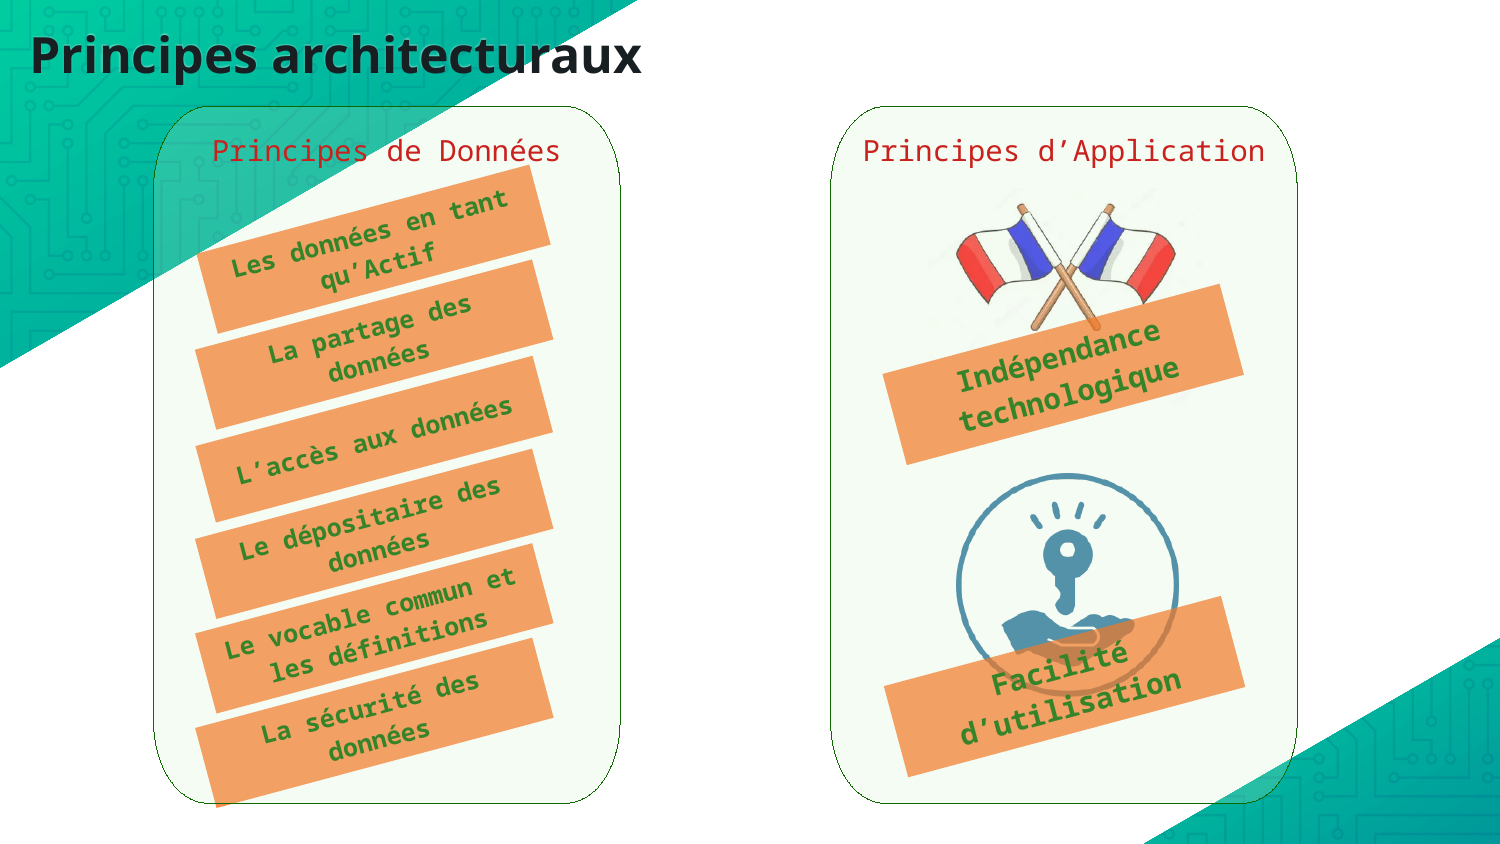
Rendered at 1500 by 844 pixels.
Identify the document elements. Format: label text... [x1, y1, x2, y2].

text_box [830, 290, 1298, 804]
text_box [852, 106, 1276, 123]
text_box [177, 106, 599, 123]
title Principes architecturaux [29, 30, 1249, 89]
text_box [153, 290, 621, 804]
text_box Principes d’Application [830, 123, 1298, 290]
text_box Principes de Données [153, 123, 621, 290]
